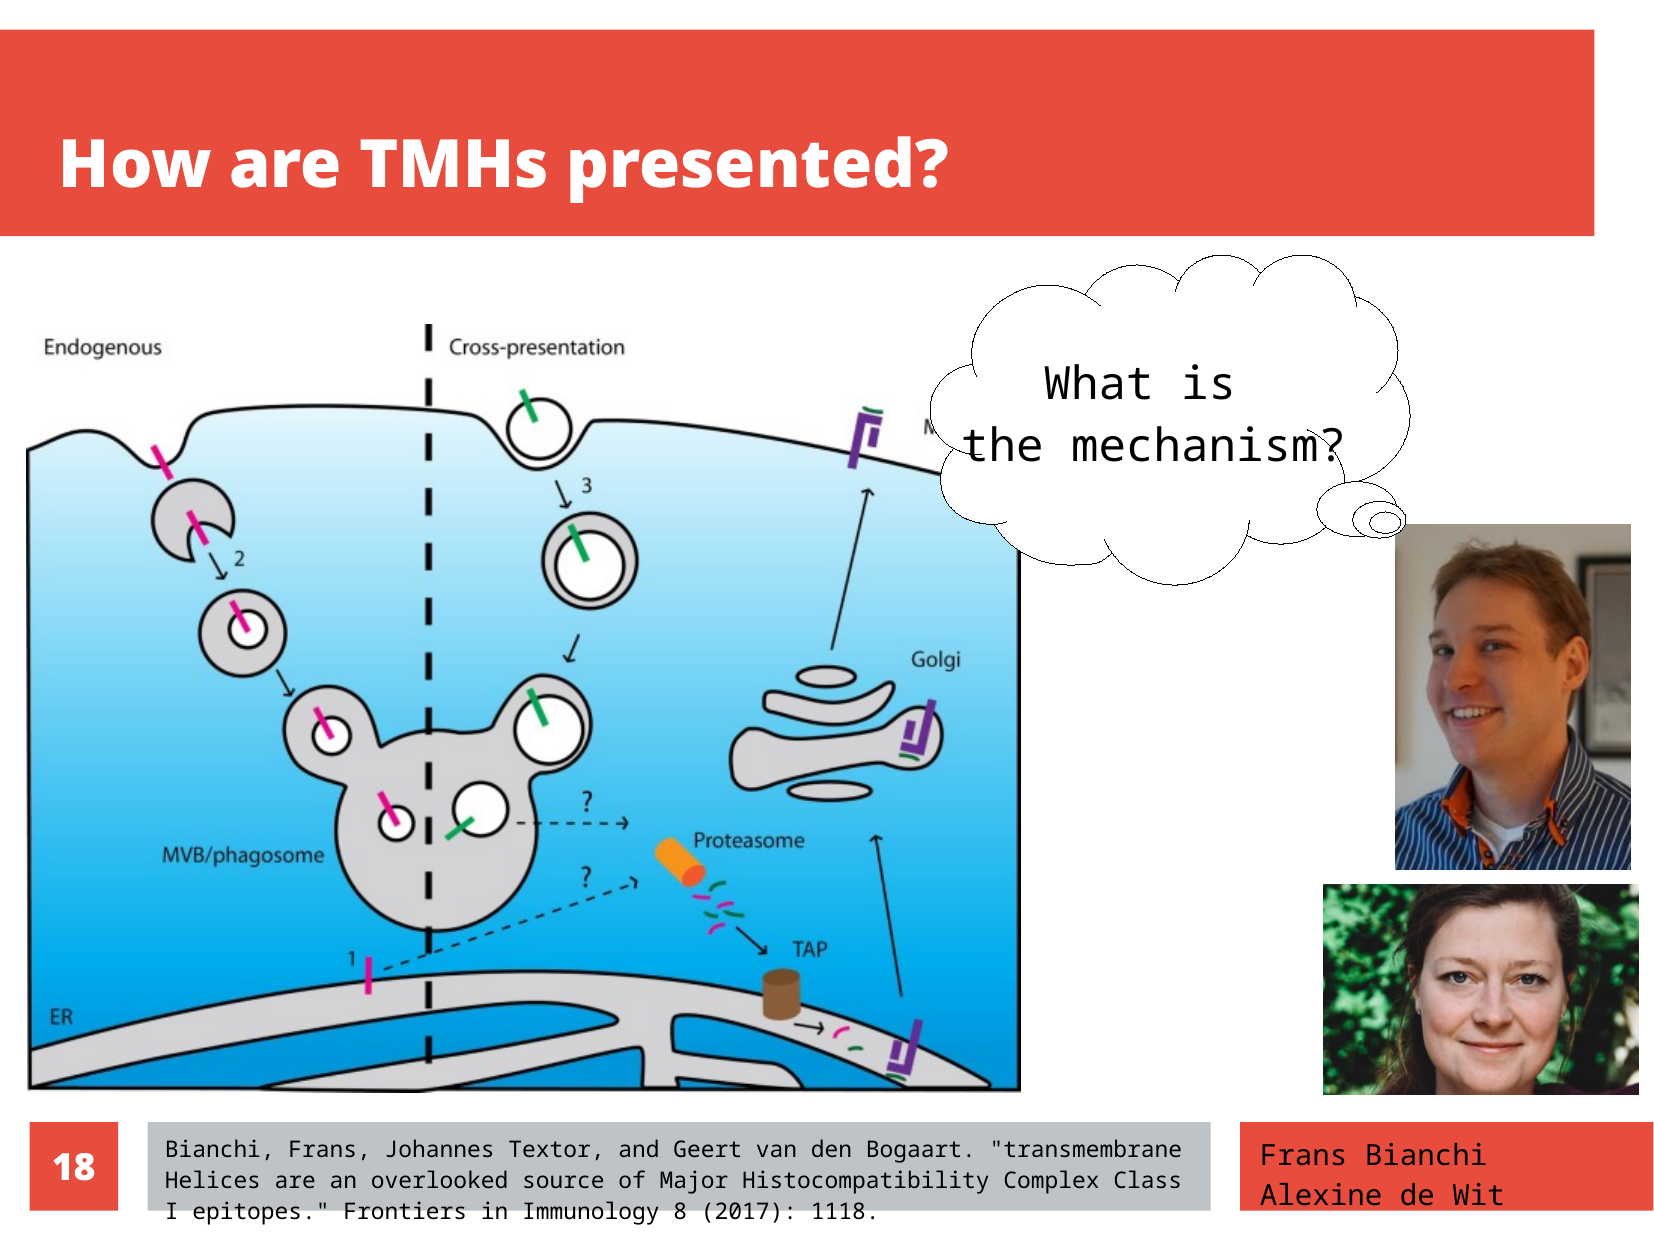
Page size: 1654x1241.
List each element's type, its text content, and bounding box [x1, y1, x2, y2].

title How are TMHs presented? [59, 59, 1595, 207]
text_box Bianchi, Frans, Johannes Textor, and Geert van den Bogaart. "transmembrane Helices are an overlooked source of Major Histocompatibility Complex Class I epitopes." Frontiers in Immunology 8 (2017): 1118. [150, 1125, 1201, 1210]
picture [1395, 524, 1631, 871]
picture [1323, 884, 1639, 1096]
text_box What is the mechanism? [930, 255, 1411, 586]
text_box Frans Bianchi Alexine de Wit [1245, 1127, 1636, 1201]
picture [26, 324, 1021, 1093]
